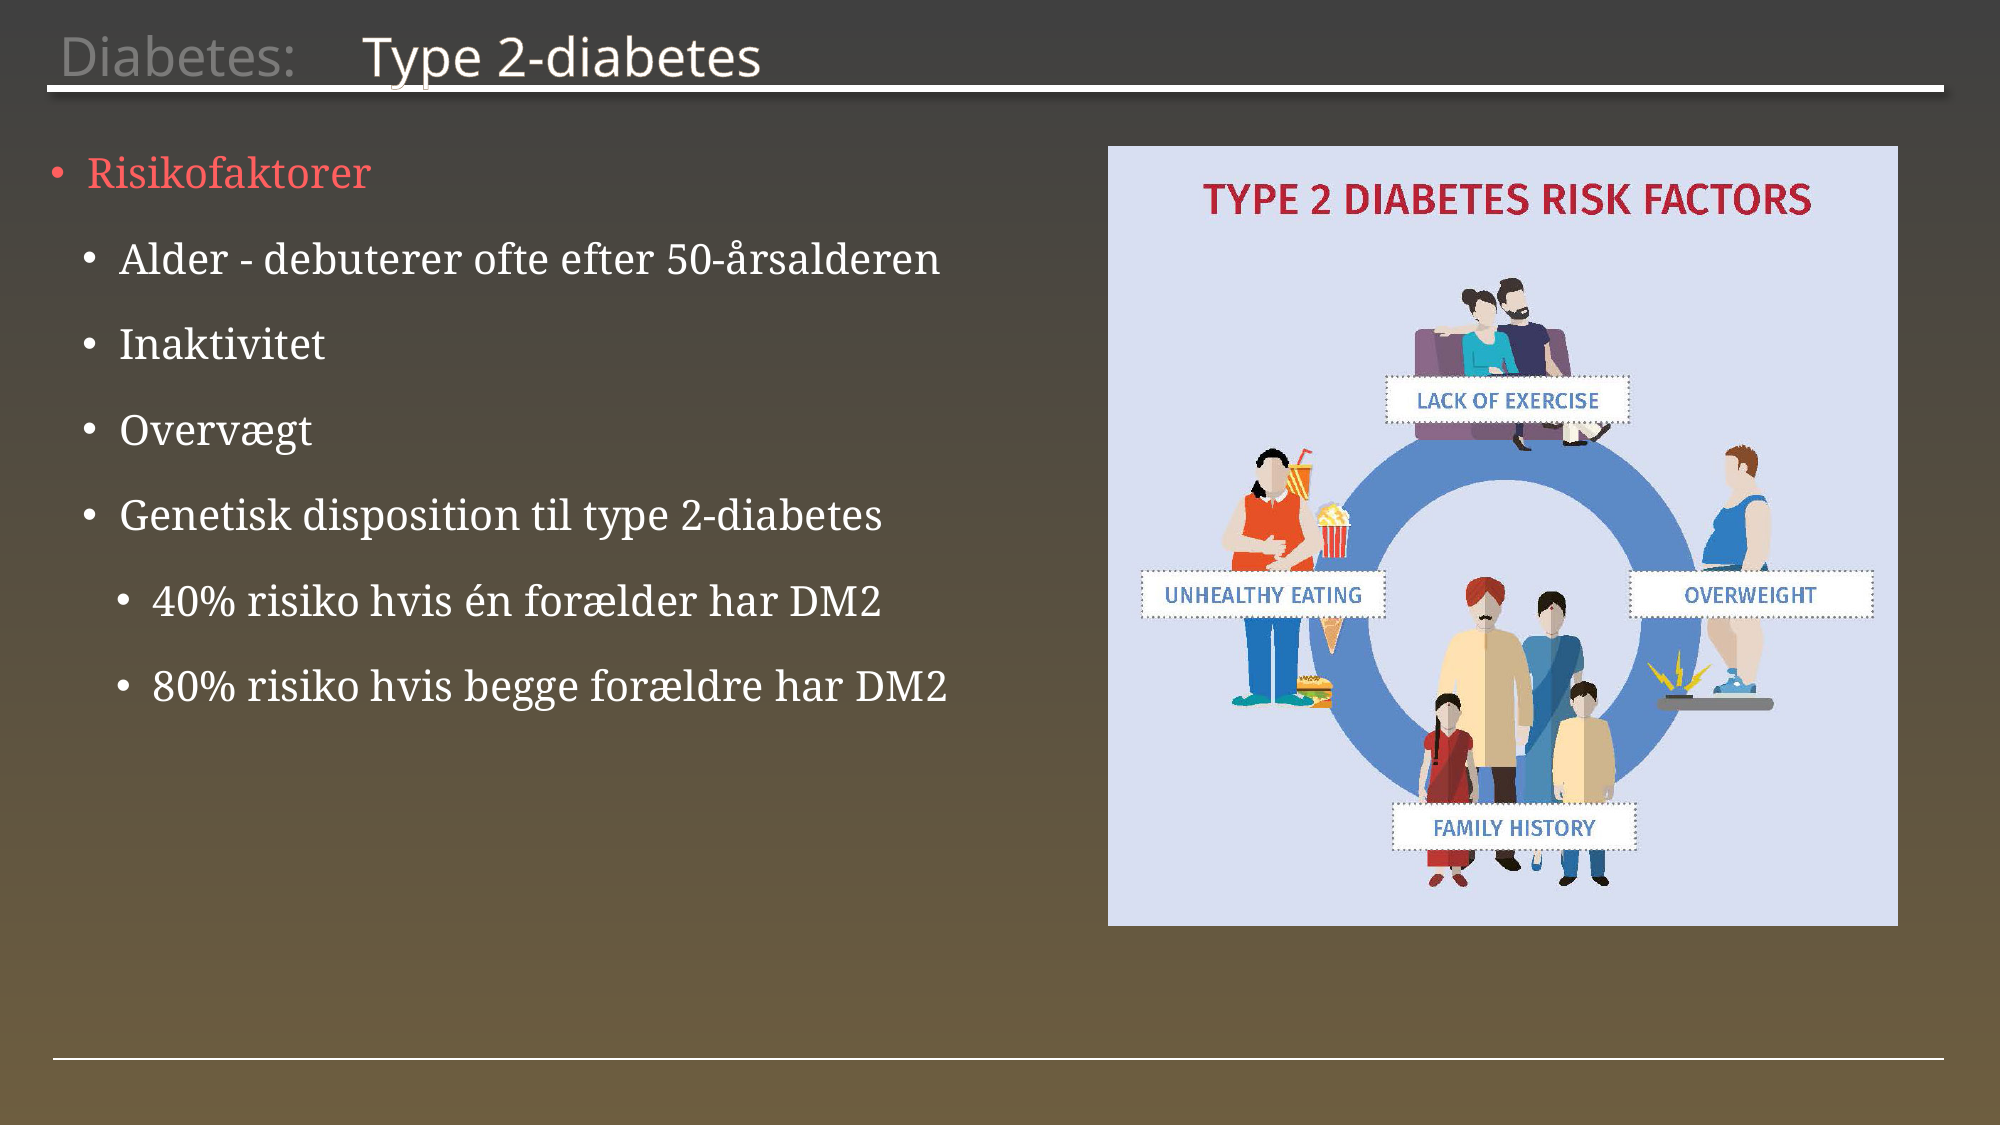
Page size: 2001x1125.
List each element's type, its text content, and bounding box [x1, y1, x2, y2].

picture [1108, 146, 1898, 926]
title Diabetes: [59, 29, 362, 89]
subtitle Type 2-diabetes [362, 29, 1416, 89]
list Risikofaktorer Alder - debuterer ofte efter 50-årsalderen Inaktivitet Overvægt Genetisk disposition til type 2-diabetes 40% risiko hvis én forælder har DM2 80% risiko hvis begge forældre har DM2 [50, 121, 1362, 1004]
